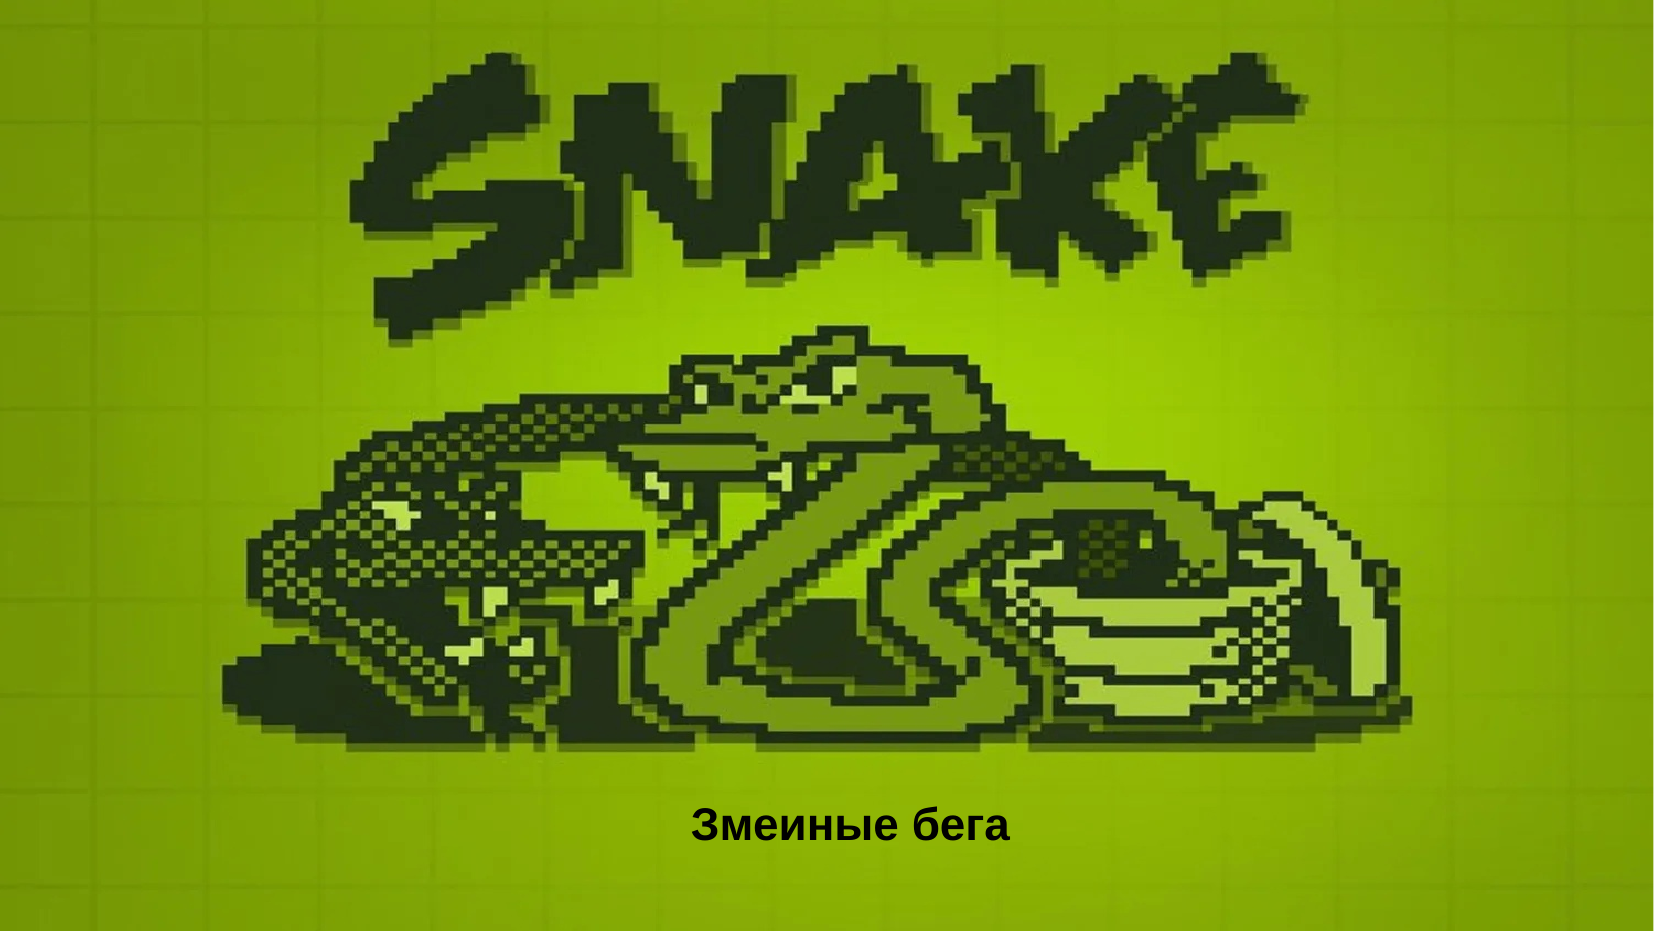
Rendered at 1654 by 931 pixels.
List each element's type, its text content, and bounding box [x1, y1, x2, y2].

subtitle Змеиные бега [106, 555, 1595, 931]
picture [0, 0, 1654, 931]
